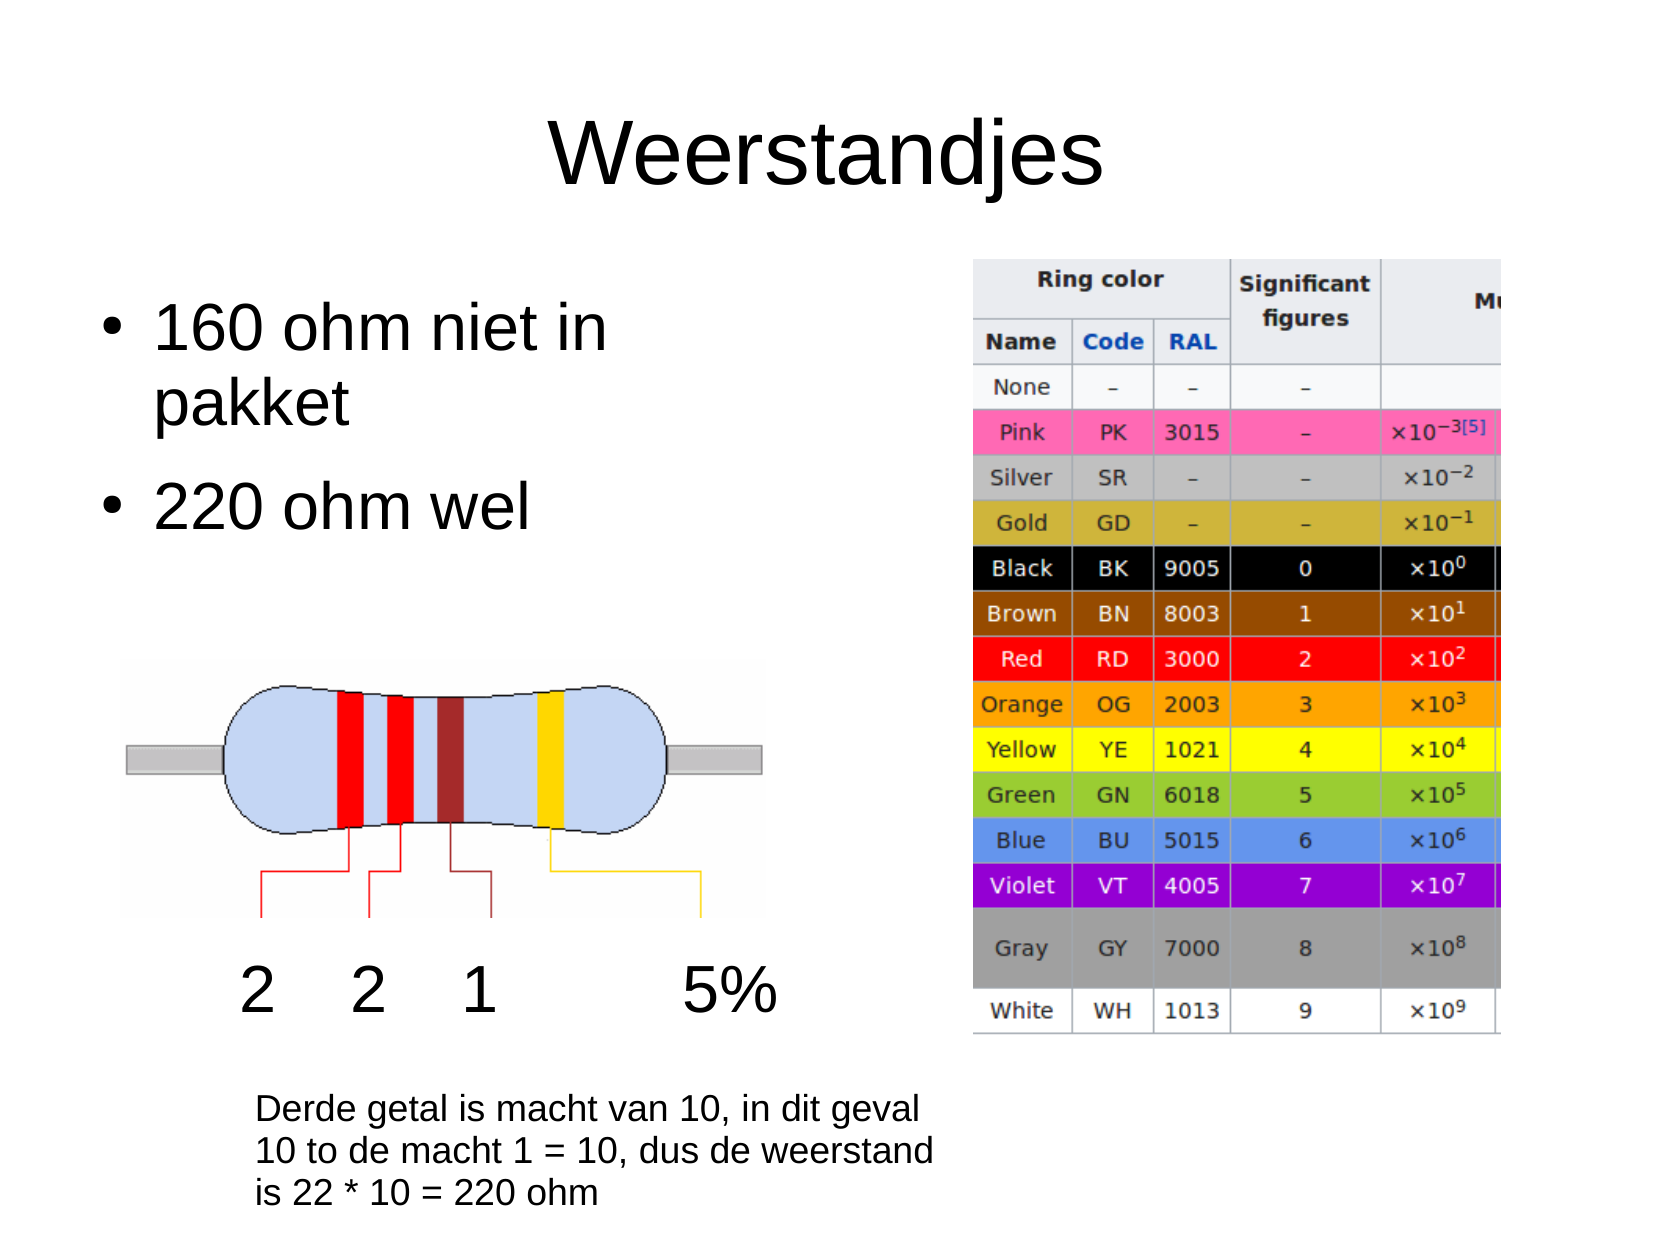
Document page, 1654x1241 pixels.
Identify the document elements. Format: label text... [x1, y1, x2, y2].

text_box Derde getal is macht van 10, in dit geval 10 to de macht 1 = 10, dus de weerstand is 22 * 10 = 220 ohm [240, 1080, 961, 1231]
text_box 2 2 1 5% [225, 945, 841, 1051]
picture [973, 259, 1501, 1051]
picture [120, 659, 766, 918]
list 160 ohm niet in pakket 220 ohm wel [82, 290, 809, 1010]
title Weerstandjes [82, 49, 1571, 257]
